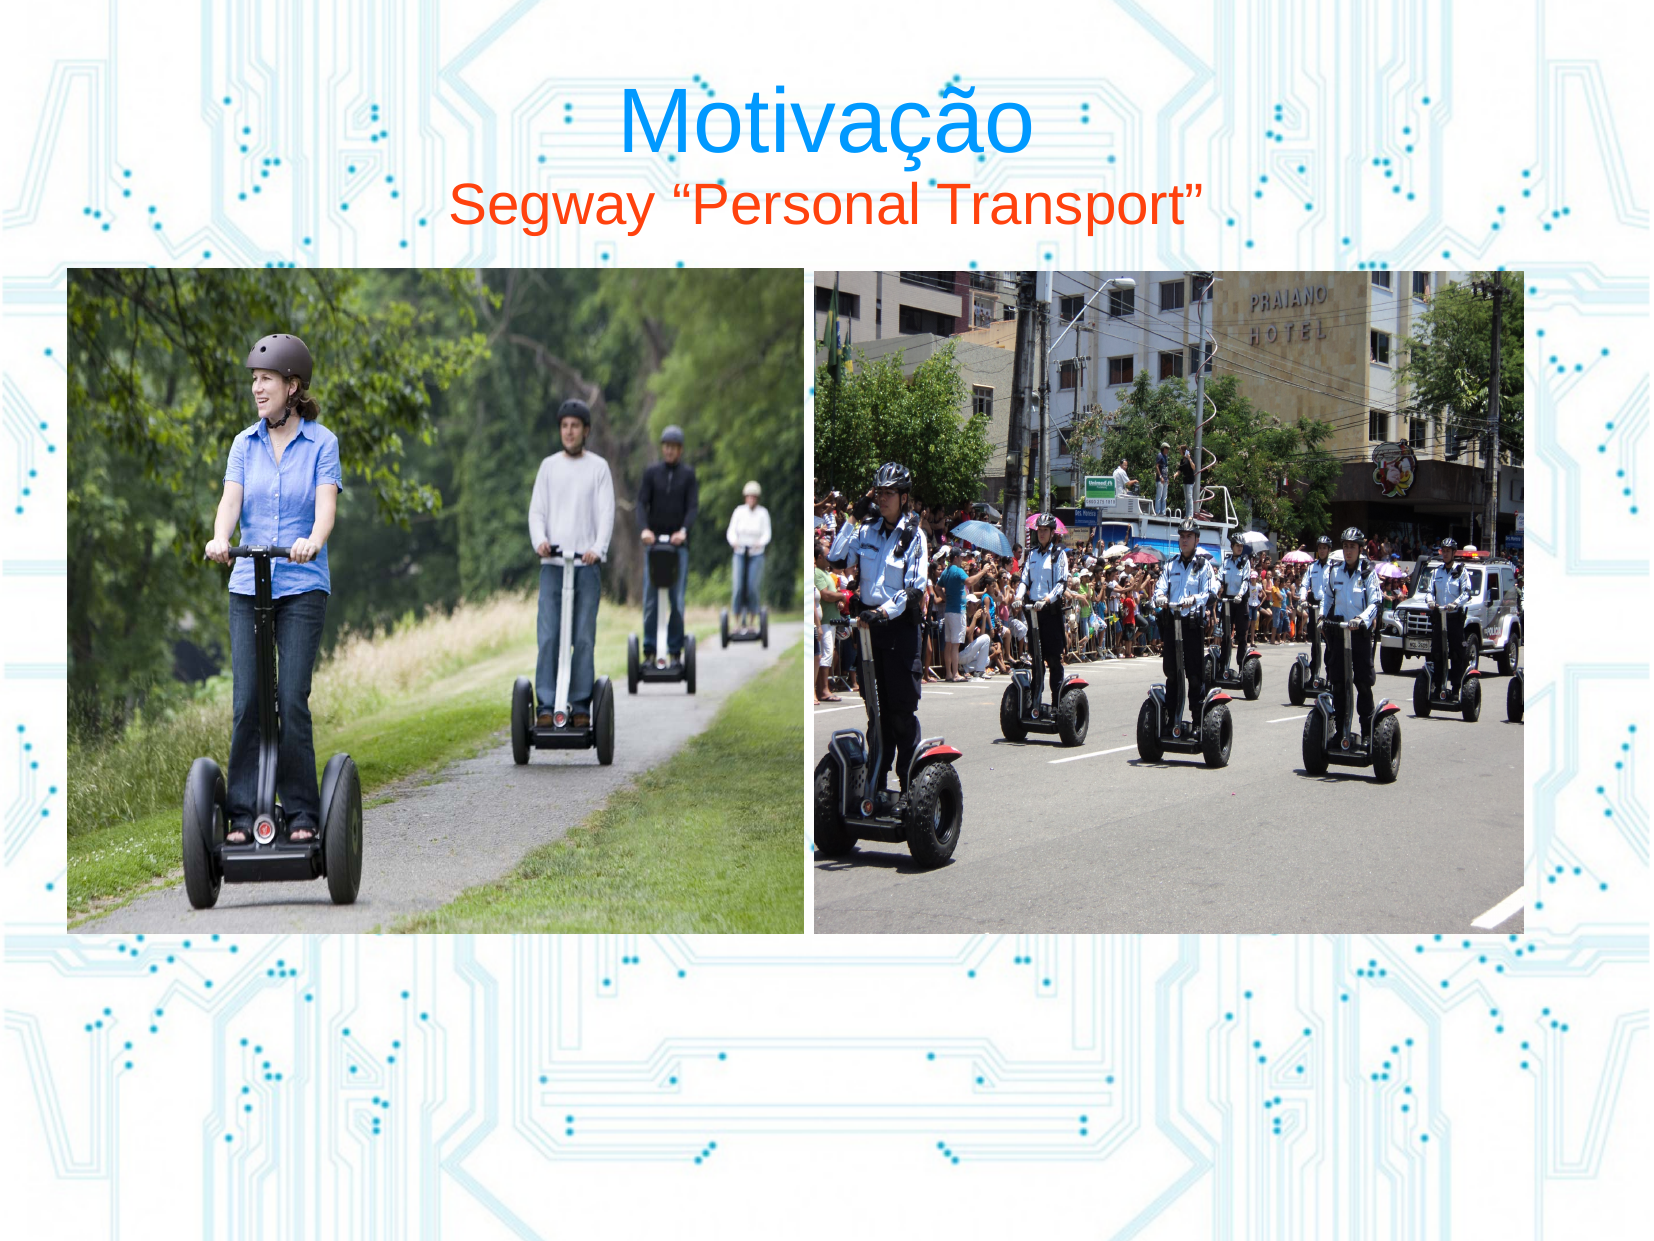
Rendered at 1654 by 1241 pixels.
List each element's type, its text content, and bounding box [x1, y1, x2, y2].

title Motivação Segway “Personal Transport” [82, 49, 1571, 257]
picture [0, 0, 1654, 1241]
